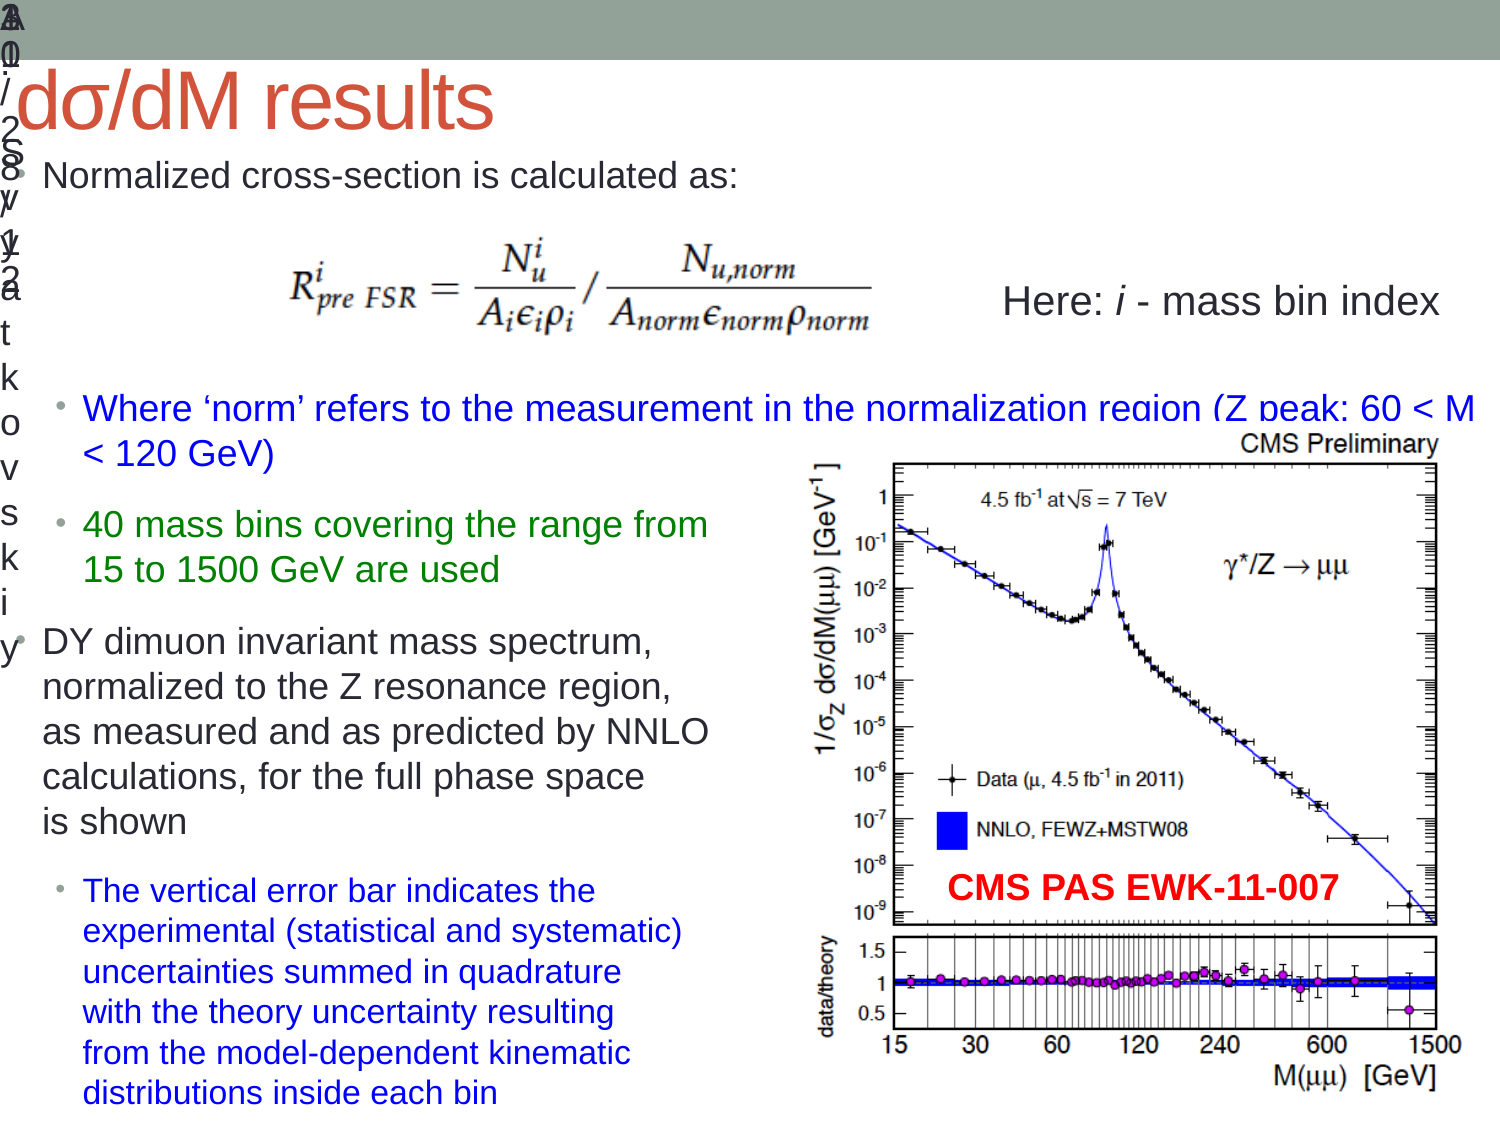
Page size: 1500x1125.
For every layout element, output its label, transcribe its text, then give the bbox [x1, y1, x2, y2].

picture [791, 421, 1500, 1106]
list Normalized cross-section is calculated as: Where ‘norm’ refers to the measurement in the normalization region (Z peak: 60 < M < 120 GeV) 40 mass bins covering the range from 15 to 1500 GeV are used DY dimuon invariant mass spectrum, normalized to the Z resonance region, as measured and as predicted by NNLO calculations, for the full phase space is shown The vertical error bar indicates the experimental (statistical and systematic) uncertainties summed in quadrature with the theory uncertainty resulting from the model-dependent kinematic distributions inside each bin [0, 143, 1500, 1125]
picture [249, 198, 896, 351]
text_box CMS PAS EWK-11-007 [932, 855, 1356, 915]
title dσ/dM results [0, 14, 1500, 143]
text_box Here: i - mass bin index [987, 266, 1456, 332]
